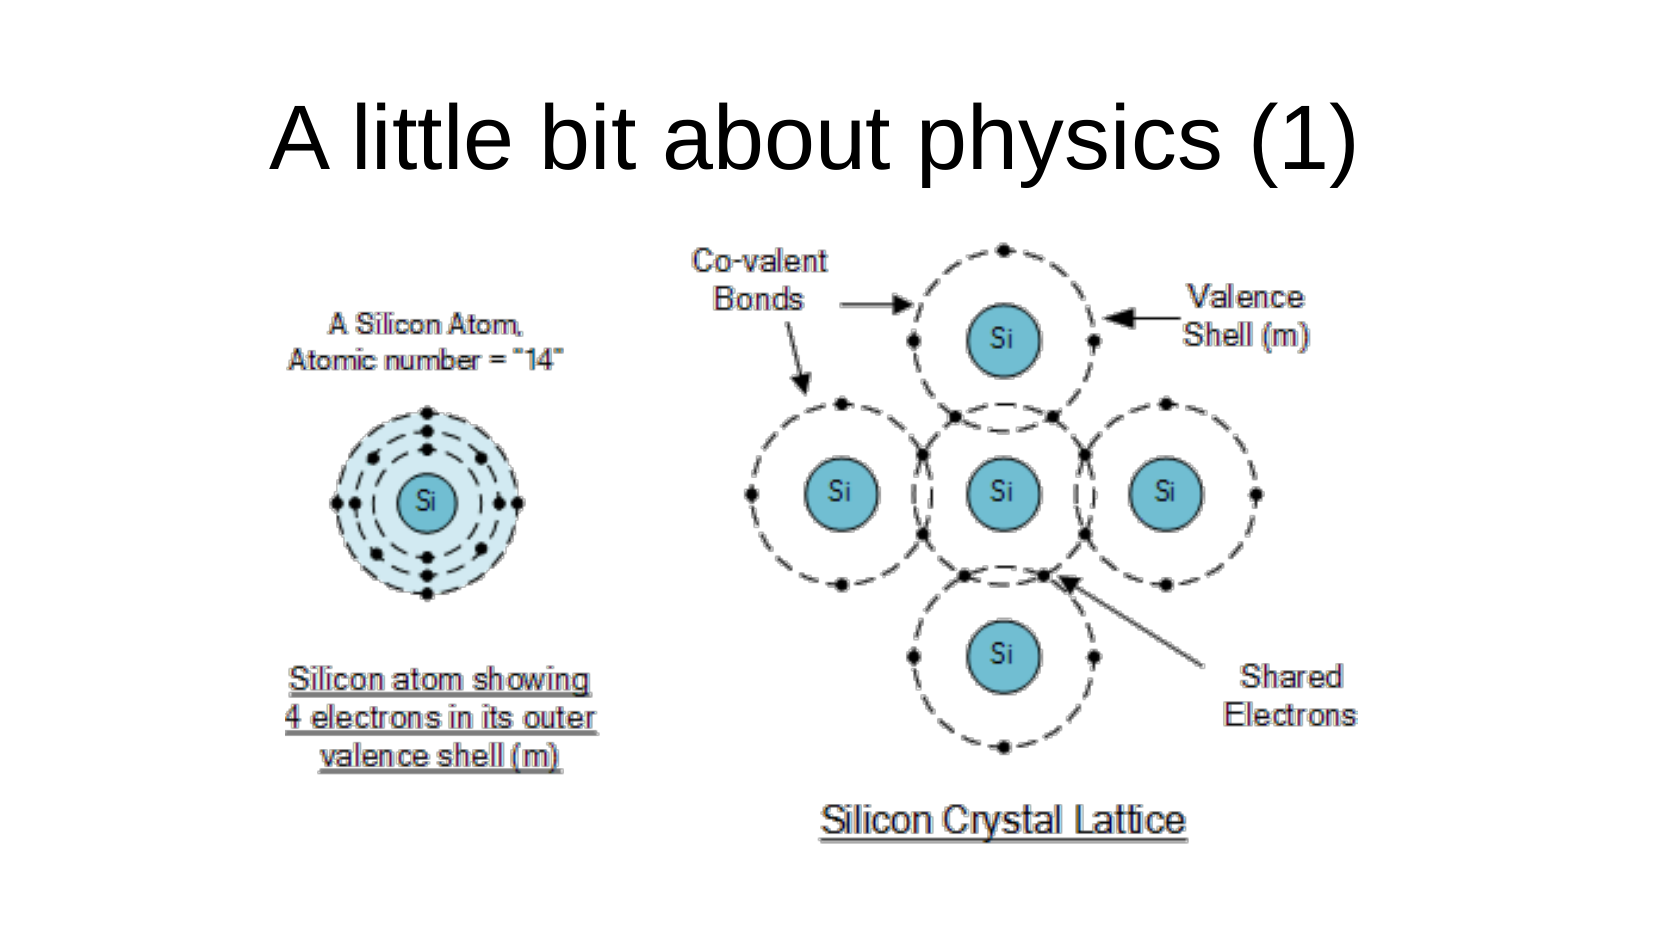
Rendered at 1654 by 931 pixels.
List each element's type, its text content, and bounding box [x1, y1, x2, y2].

title A little bit about physics (1) [101, 60, 1531, 216]
picture [285, 239, 1358, 846]
